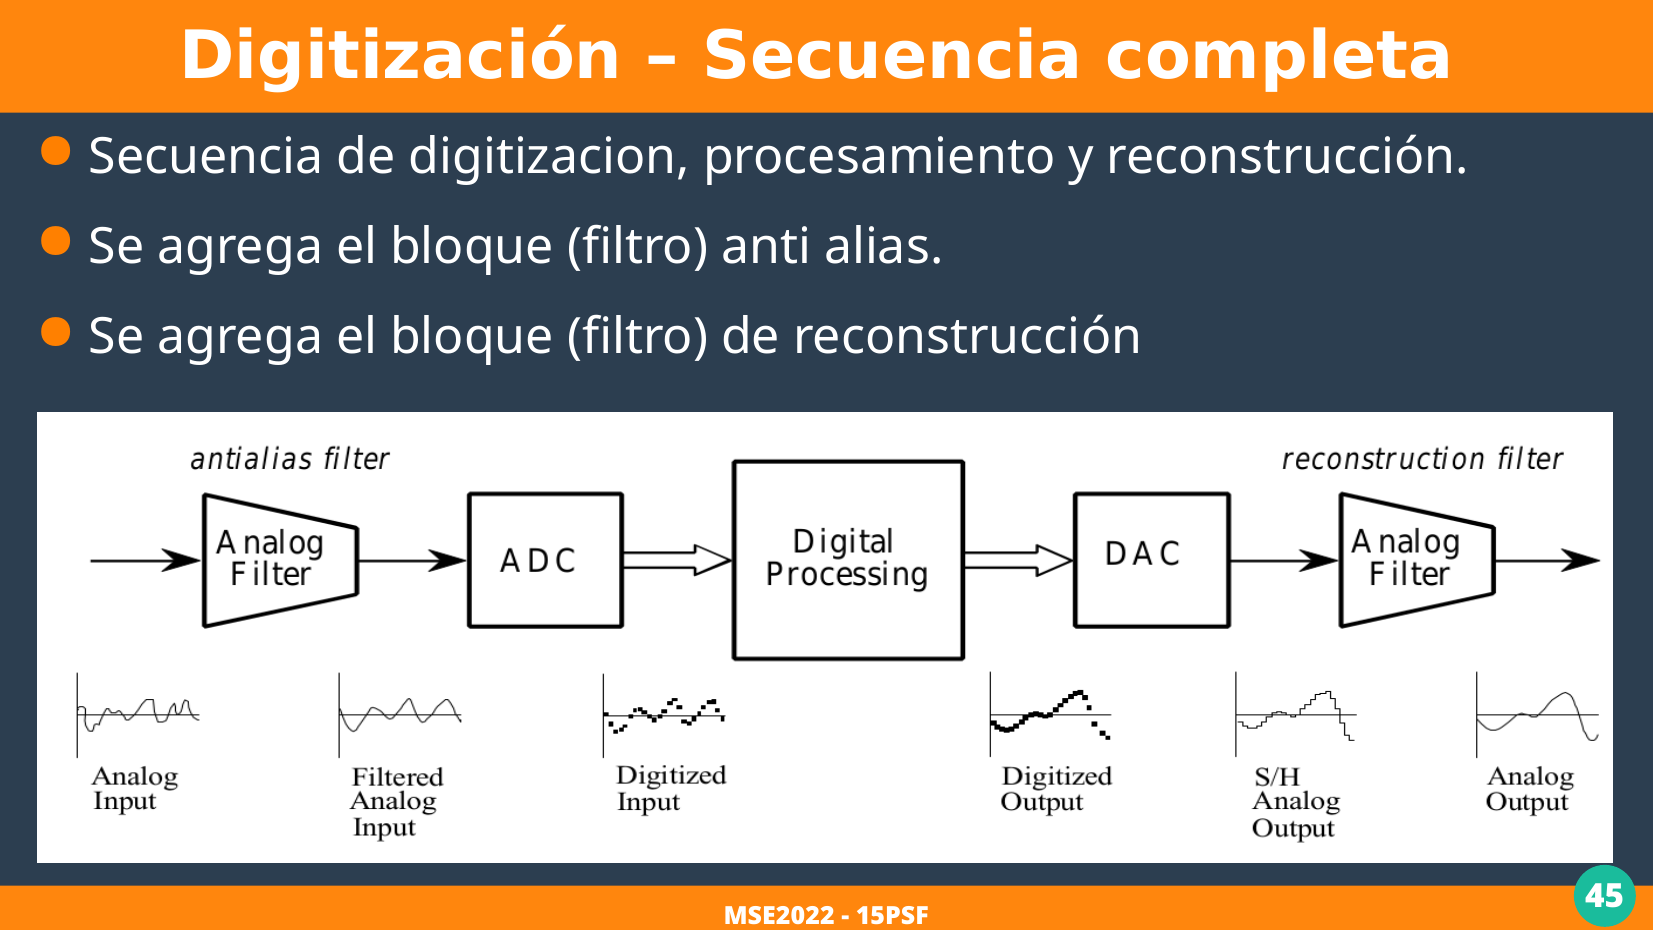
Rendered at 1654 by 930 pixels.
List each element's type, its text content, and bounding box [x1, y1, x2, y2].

list Secuencia de digitizacion, procesamiento y reconstrucción. Se agrega el bloque (filtro) anti alias. Se agrega el bloque (filtro) de reconstrucción [18, 119, 1648, 369]
title Digitización – Secuencia completa [37, 16, 1613, 120]
picture [37, 412, 1613, 863]
